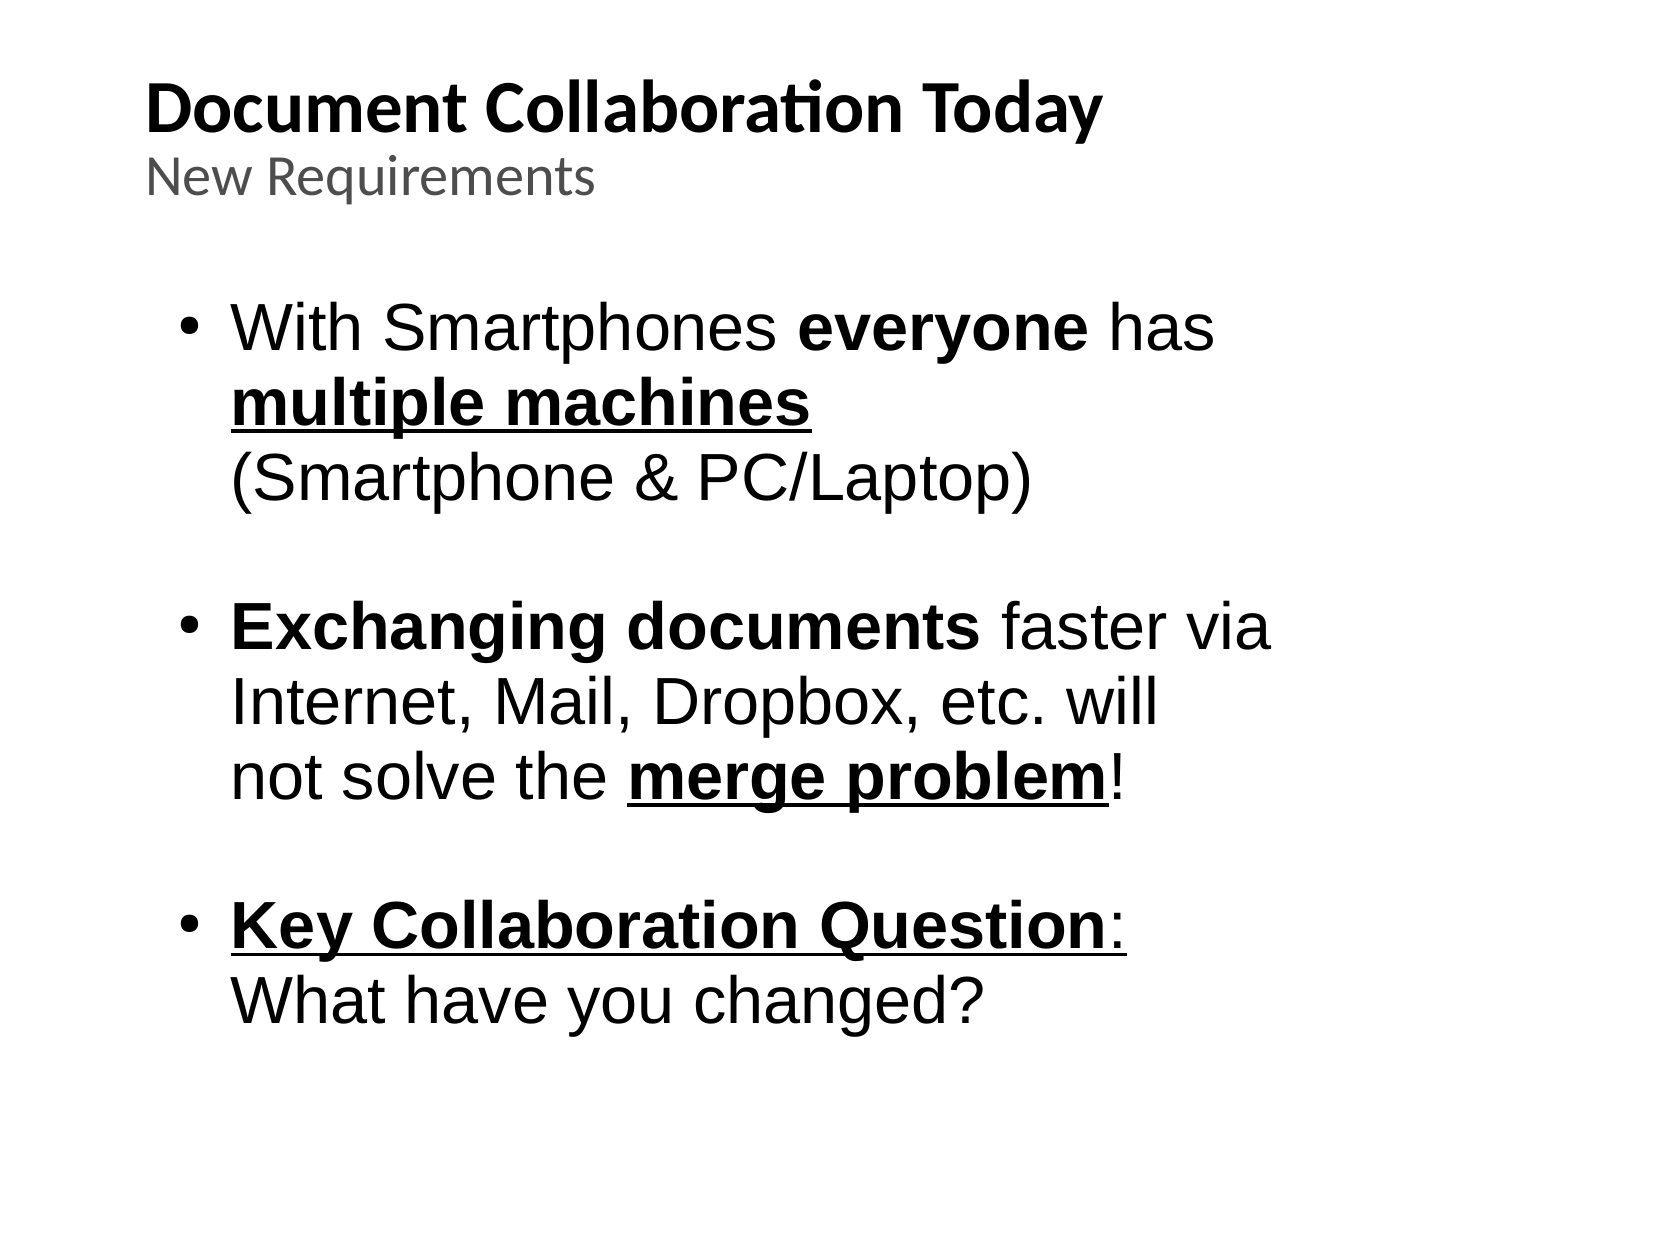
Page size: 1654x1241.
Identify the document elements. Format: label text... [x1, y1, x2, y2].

text_box With Smartphones everyone has multiple machines (Smartphone & PC/Laptop) Exchanging documents faster via Internet, Mail, Dropbox, etc. will not solve the merge problem! Key Collaboration Question: What have you changed? [145, 282, 1423, 1120]
title Document Collaboration Today New Requirements [145, 67, 1388, 220]
